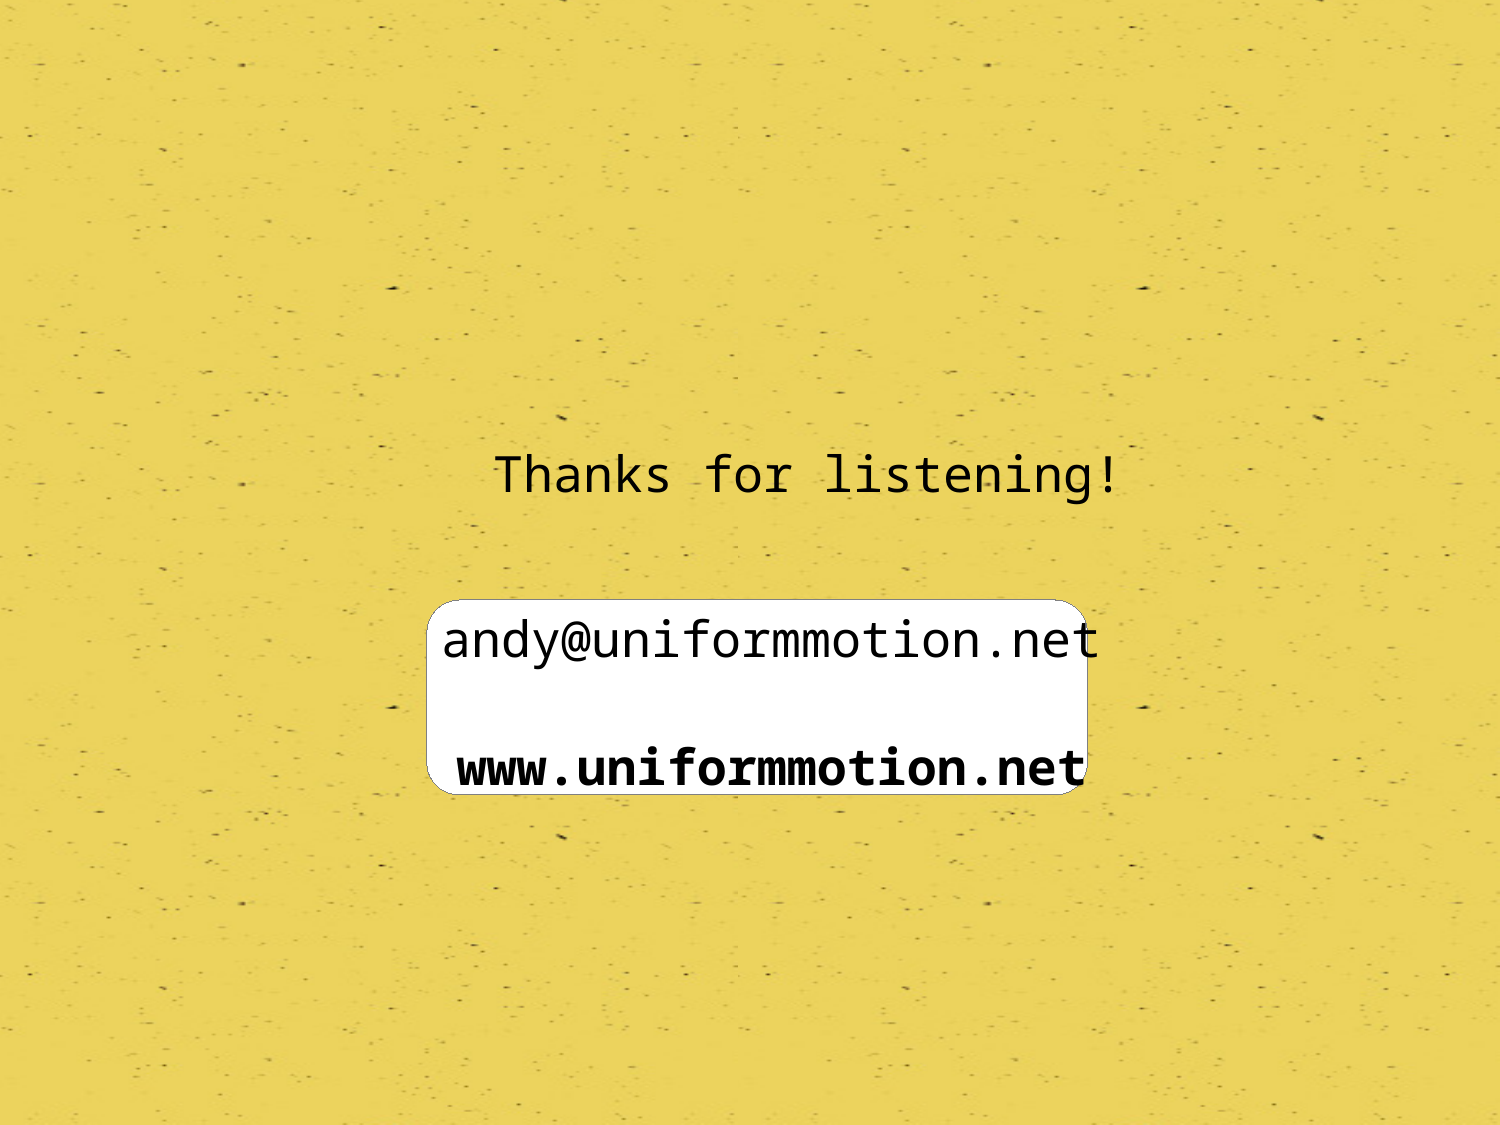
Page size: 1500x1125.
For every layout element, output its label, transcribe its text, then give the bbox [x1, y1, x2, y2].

text_box Thanks for listening! [478, 435, 1012, 510]
text_box andy@uniformmotion.net www.uniformmotion.net [426, 600, 1088, 795]
picture [0, 0, 1500, 1125]
